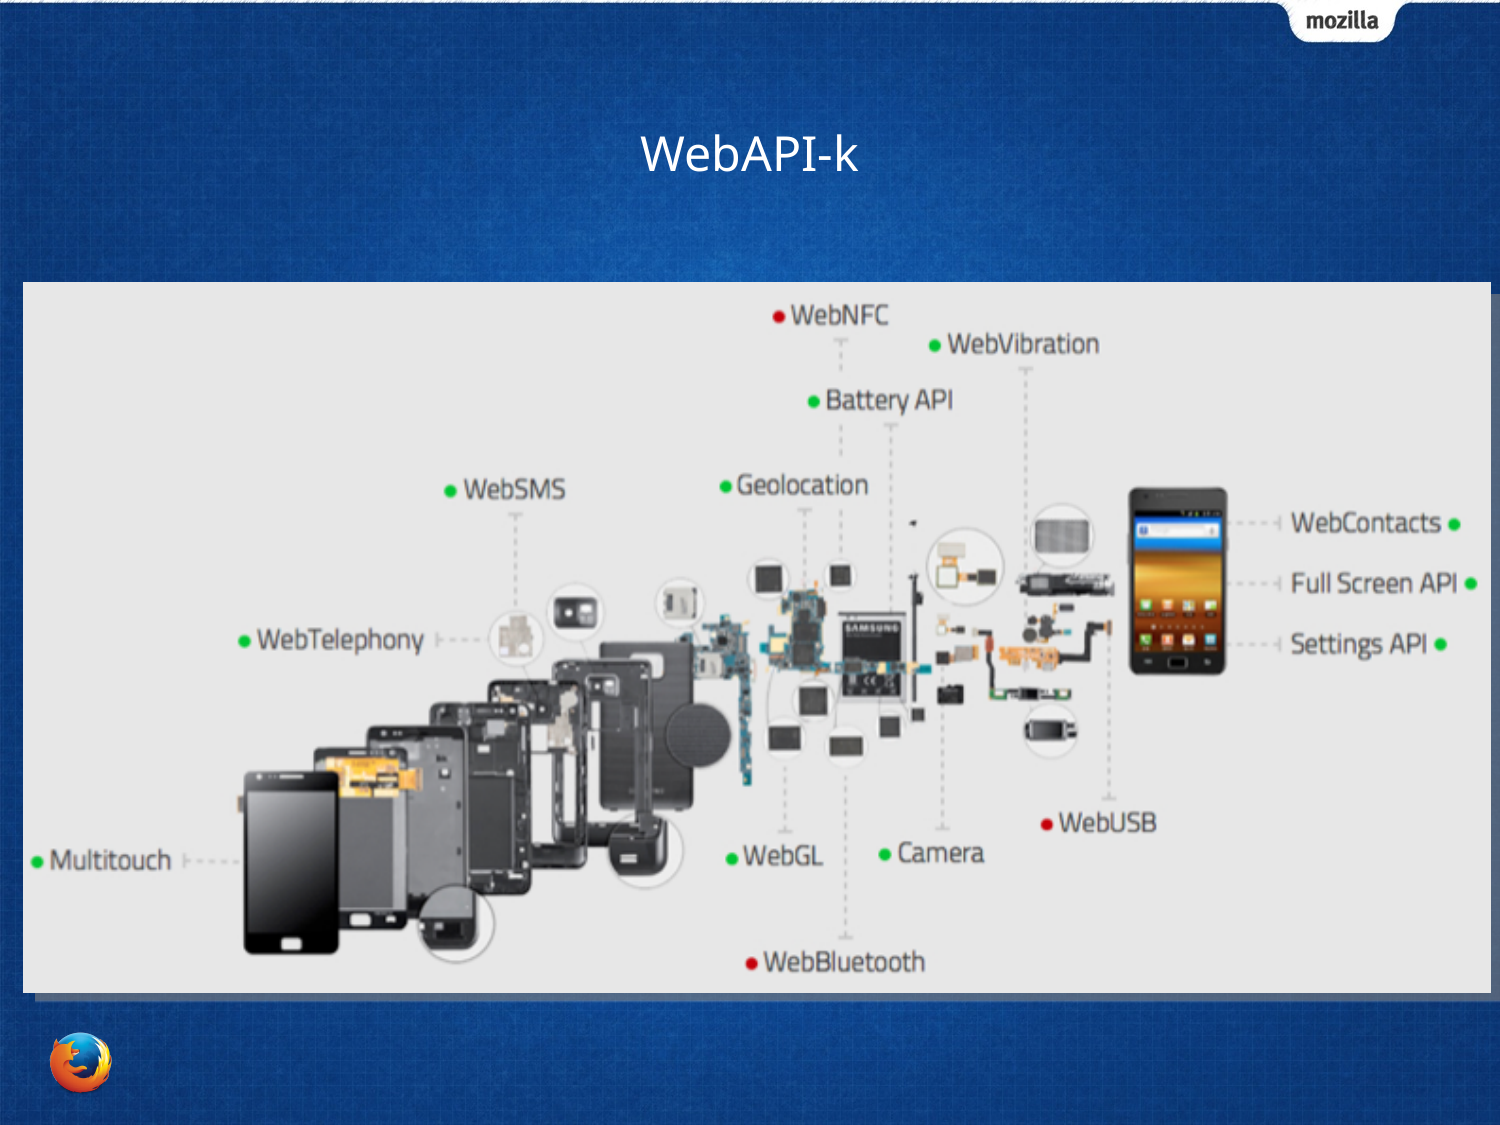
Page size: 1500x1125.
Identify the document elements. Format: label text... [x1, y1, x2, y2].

title WebAPI-k [75, 45, 1425, 233]
picture [0, 0, 1500, 1125]
